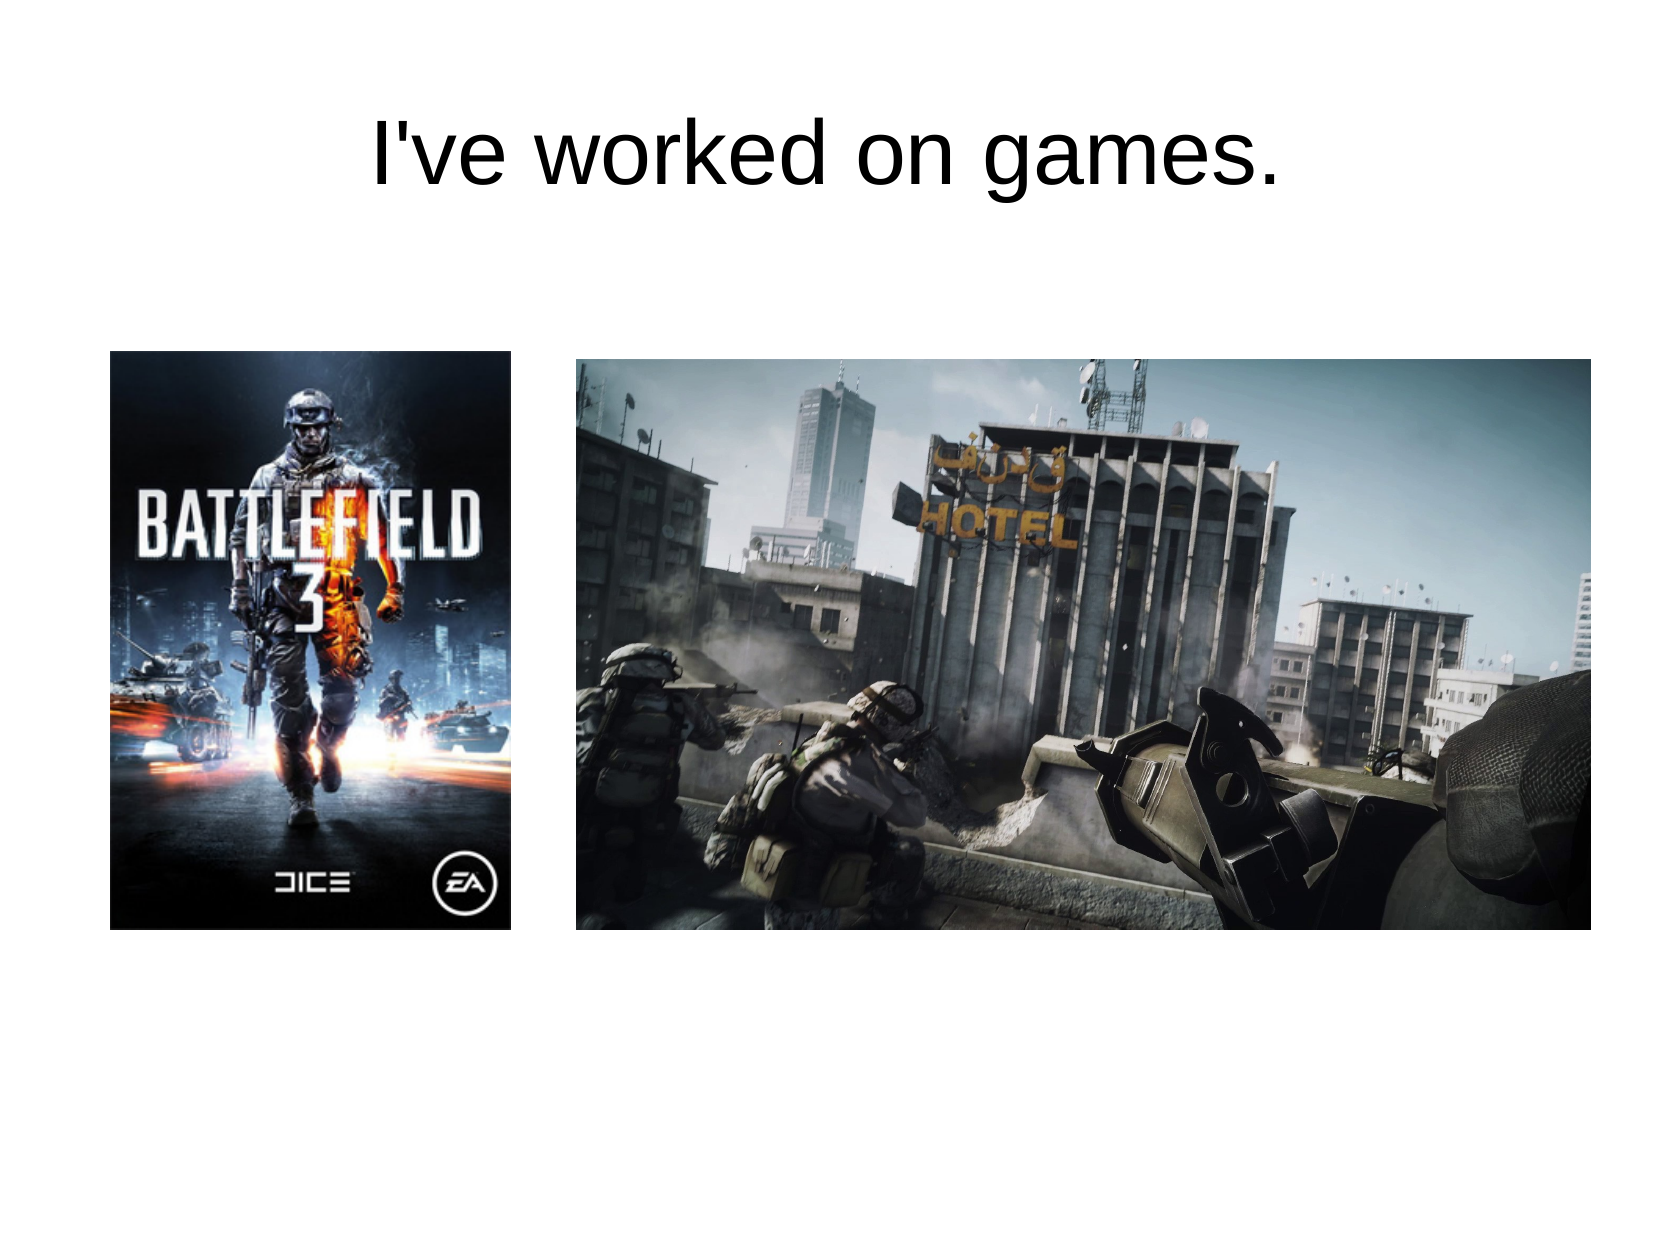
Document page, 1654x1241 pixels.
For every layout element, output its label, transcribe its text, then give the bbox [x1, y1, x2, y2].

picture [110, 351, 511, 931]
title I've worked on games. [82, 49, 1571, 257]
picture [576, 359, 1591, 931]
